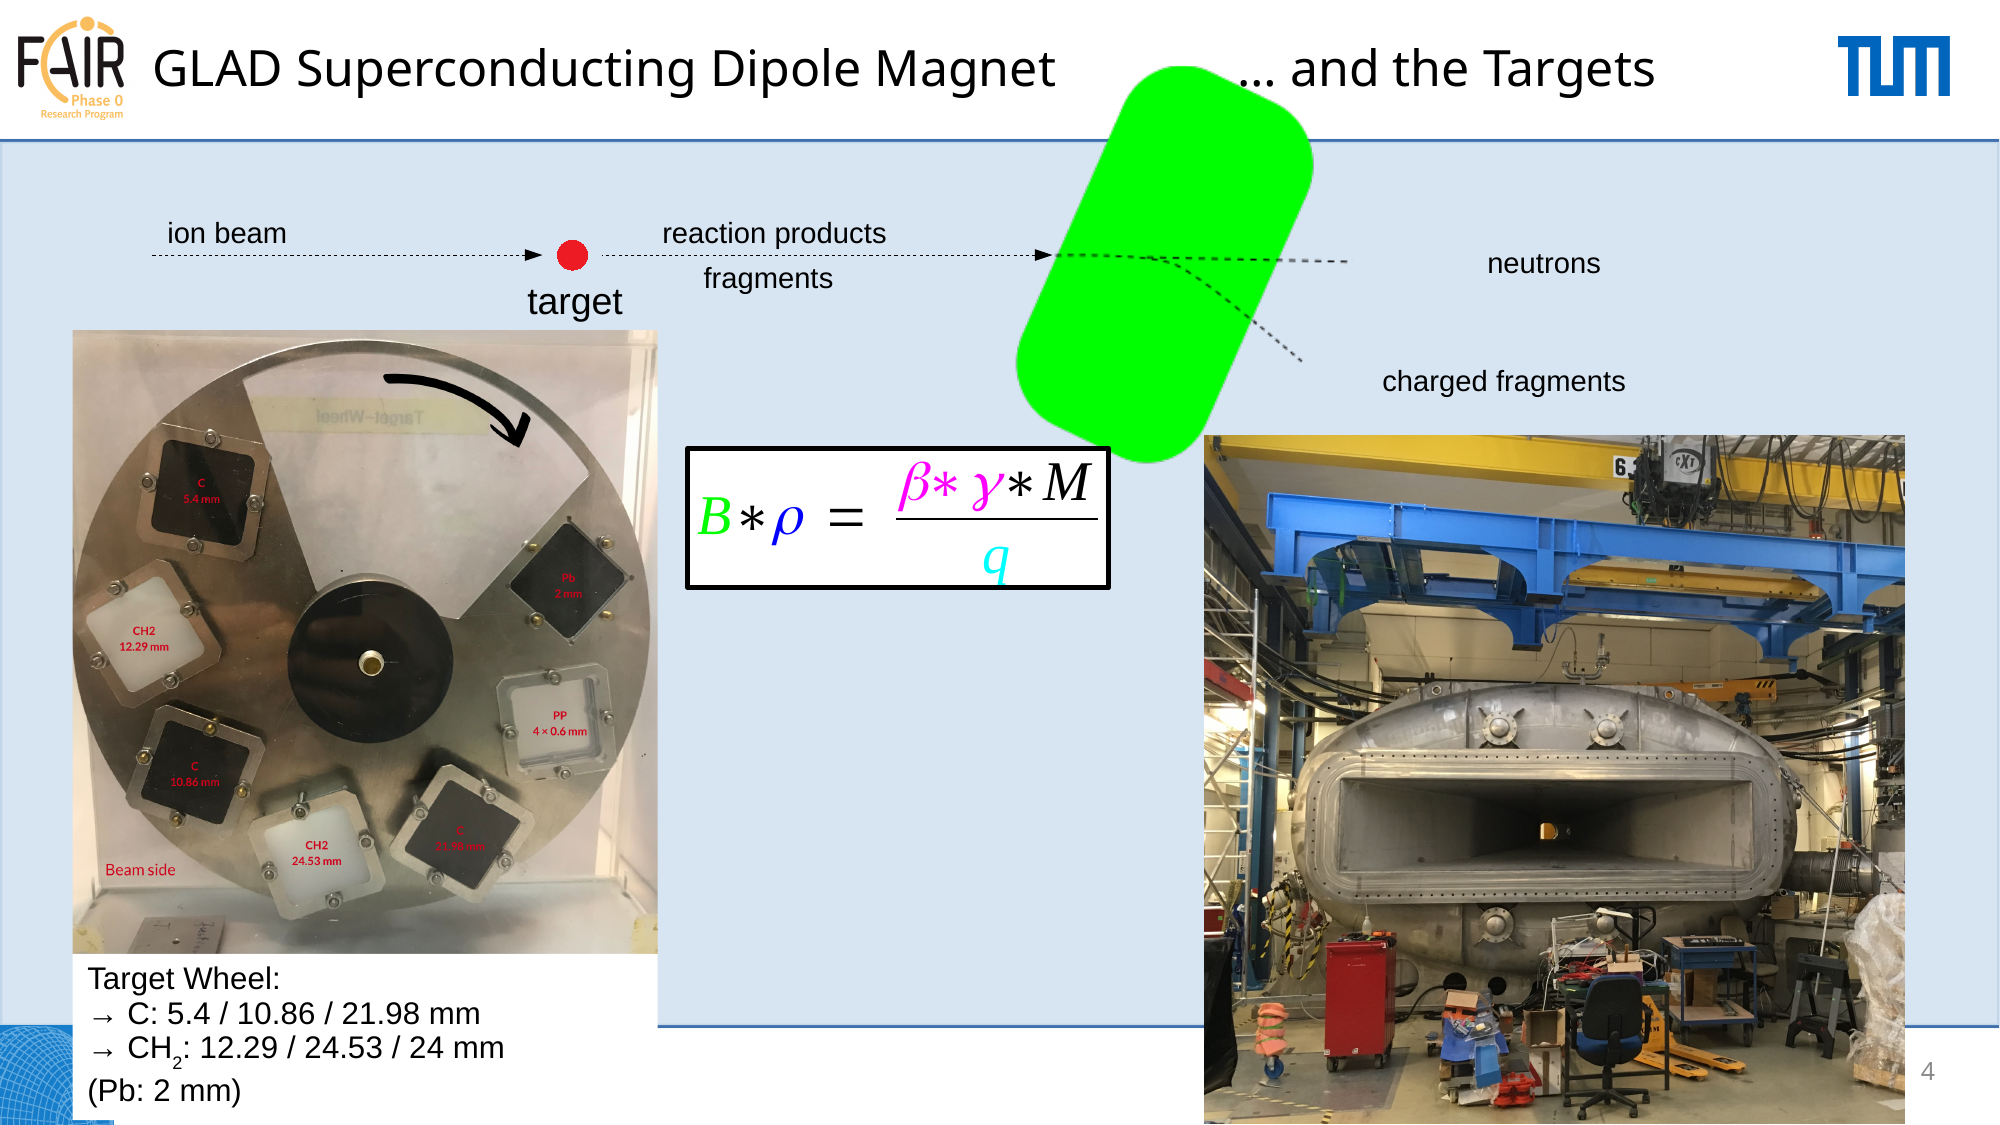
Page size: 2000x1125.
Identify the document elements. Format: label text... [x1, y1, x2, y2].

text_box reaction products fragments [647, 210, 978, 324]
text_box charged fragments [1367, 357, 1653, 406]
text_box neutrons [1472, 240, 1668, 288]
chart [690, 450, 1107, 586]
title GLAD Superconducting Dipole Magnet … and the Targets [137, 32, 1809, 109]
text_box [1005, 65, 1417, 536]
text_box target [512, 273, 723, 331]
picture [0, 1025, 114, 1125]
text_box [557, 240, 588, 271]
text_box Target Wheel: → C: 5.4 / 10.86 / 21.98 mm → CH2: 12.29 / 24.53 / 24 mm (Pb: 2 mm) [72, 953, 658, 1121]
picture [72, 330, 658, 953]
picture [1838, 36, 1950, 96]
picture [15, 15, 142, 120]
picture [1204, 435, 1906, 1124]
text_box ion beam [152, 210, 408, 258]
